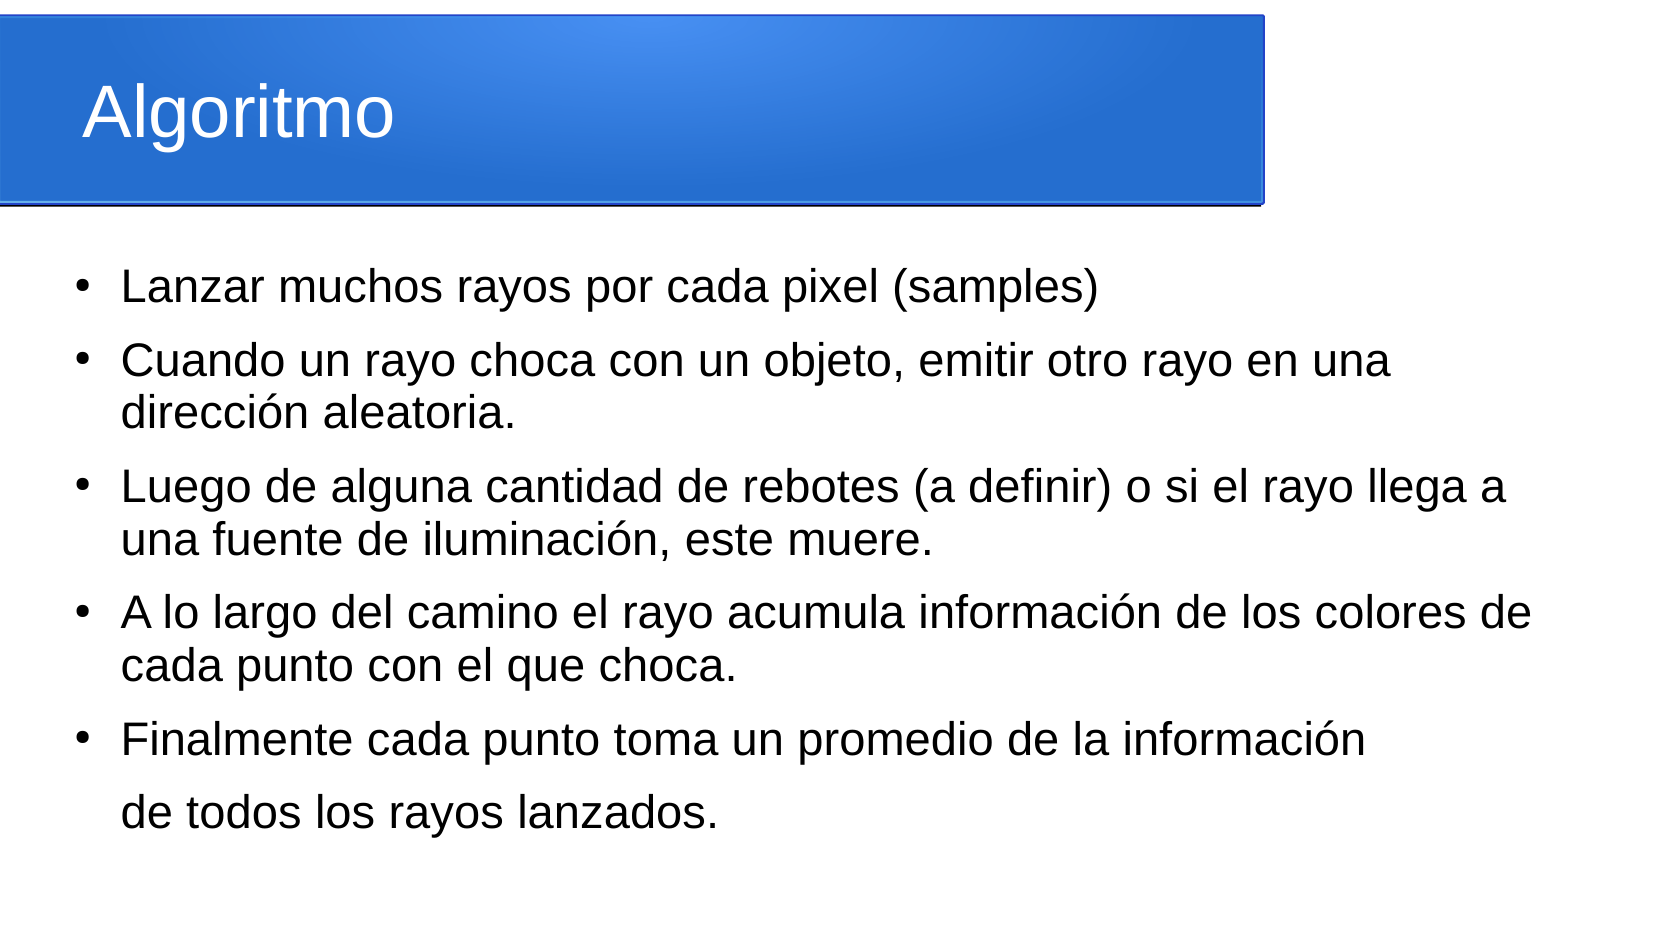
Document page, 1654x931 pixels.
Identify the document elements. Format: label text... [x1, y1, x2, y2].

title Algoritmo [82, 35, 1235, 189]
list Lanzar muchos rayos por cada pixel (samples) Cuando un rayo choca con un objeto, emitir otro rayo en una dirección aleatoria. Luego de alguna cantidad de rebotes (a definir) o si el rayo llega a una fuente de iluminación, este muere. A lo largo del camino el rayo acumula información de los colores de cada punto con el que choca. Finalmente cada punto toma un promedio de la información de todos los rayos lanzados. [59, 259, 1571, 839]
